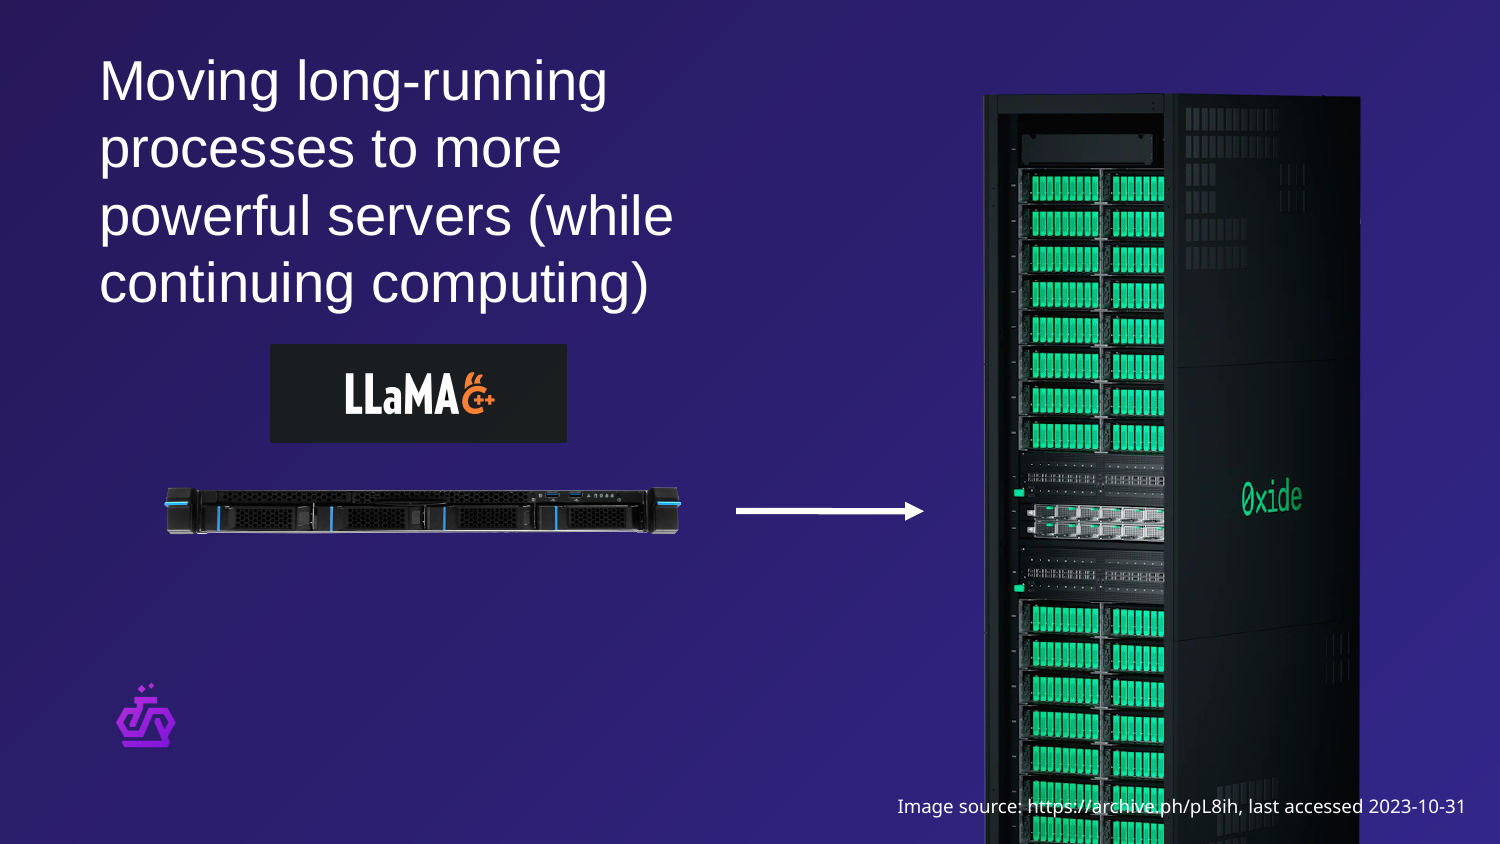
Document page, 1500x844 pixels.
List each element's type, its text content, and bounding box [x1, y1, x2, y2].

picture [135, 344, 712, 584]
picture [982, 68, 1361, 753]
text_box Moving long-running processes to more powerful servers (while continuing computing) [84, 68, 731, 290]
picture [96, 661, 188, 773]
text_box Image source: https://archive.ph/pL8ih, last accessed 2023-10-31 [240, 753, 1481, 844]
